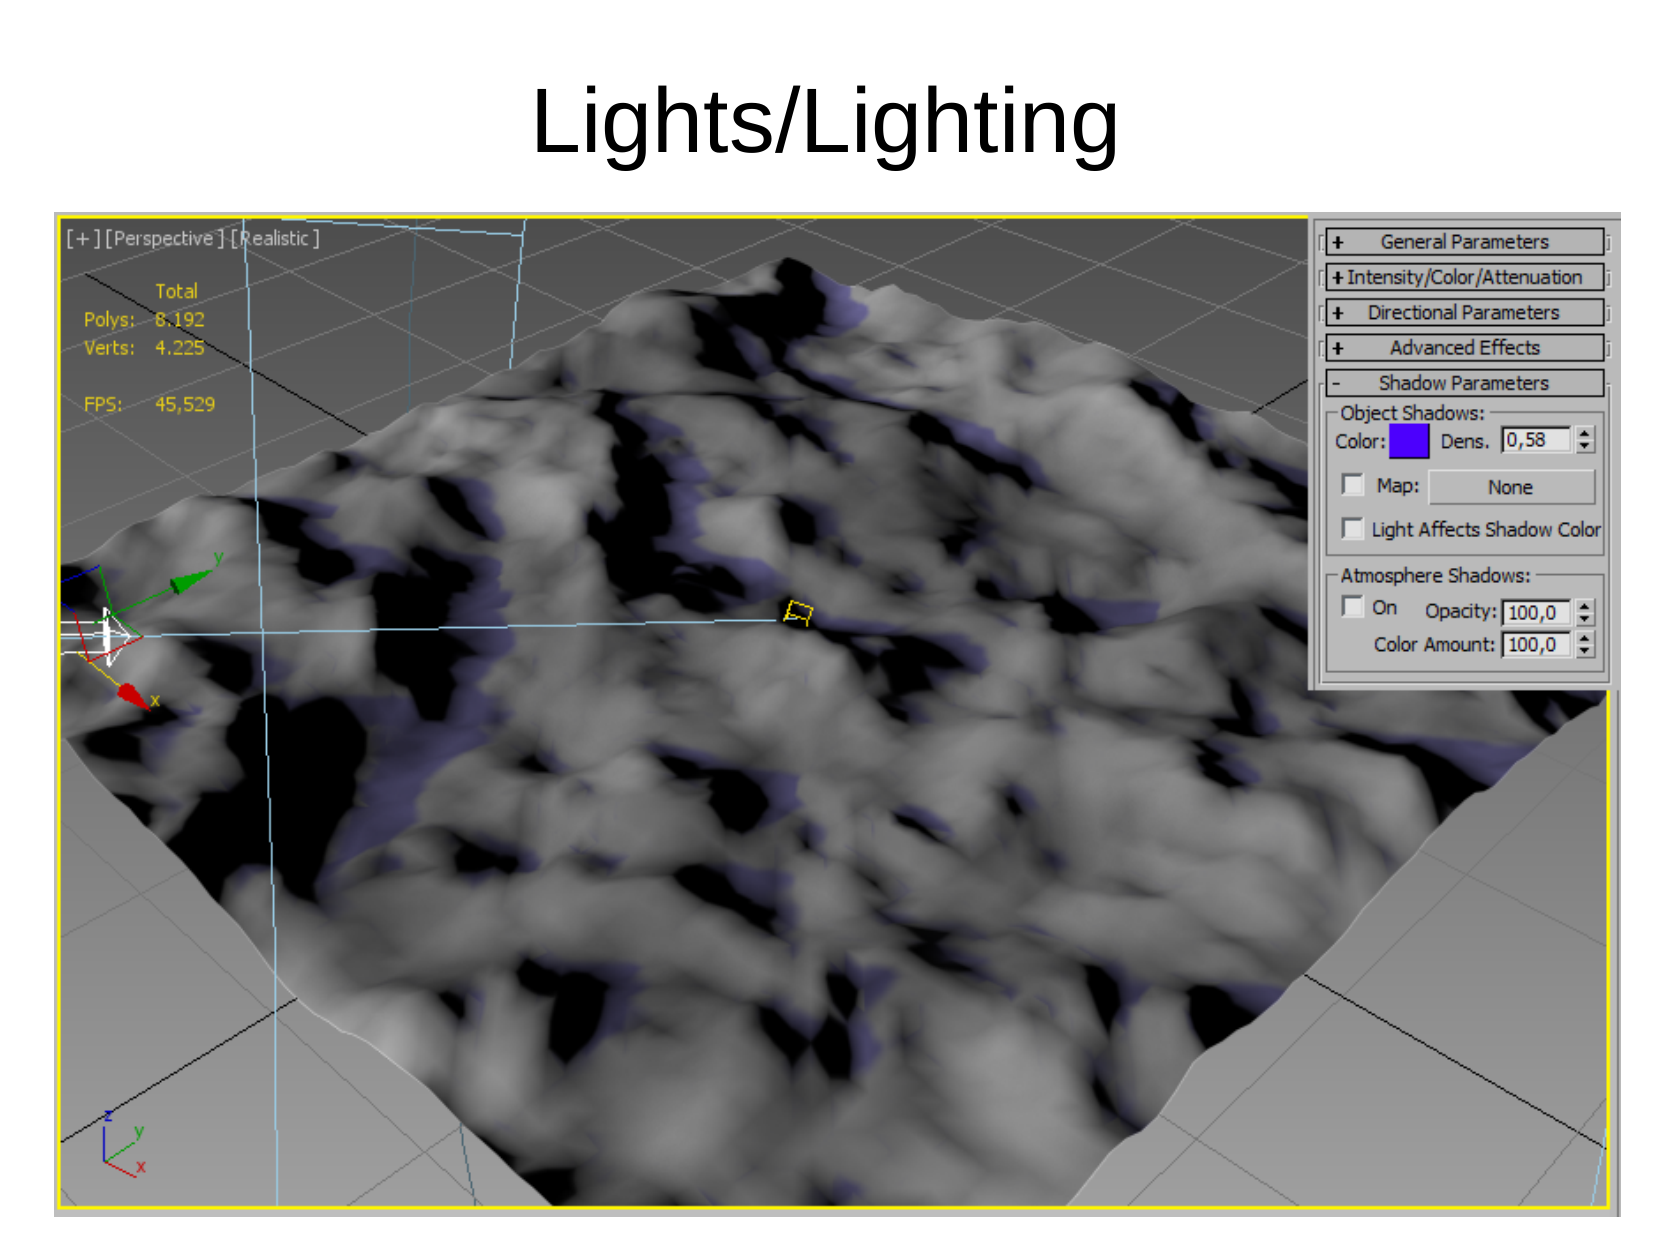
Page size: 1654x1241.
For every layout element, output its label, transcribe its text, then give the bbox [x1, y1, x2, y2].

picture [54, 212, 1621, 1217]
title Lights/Lighting [82, 17, 1571, 212]
